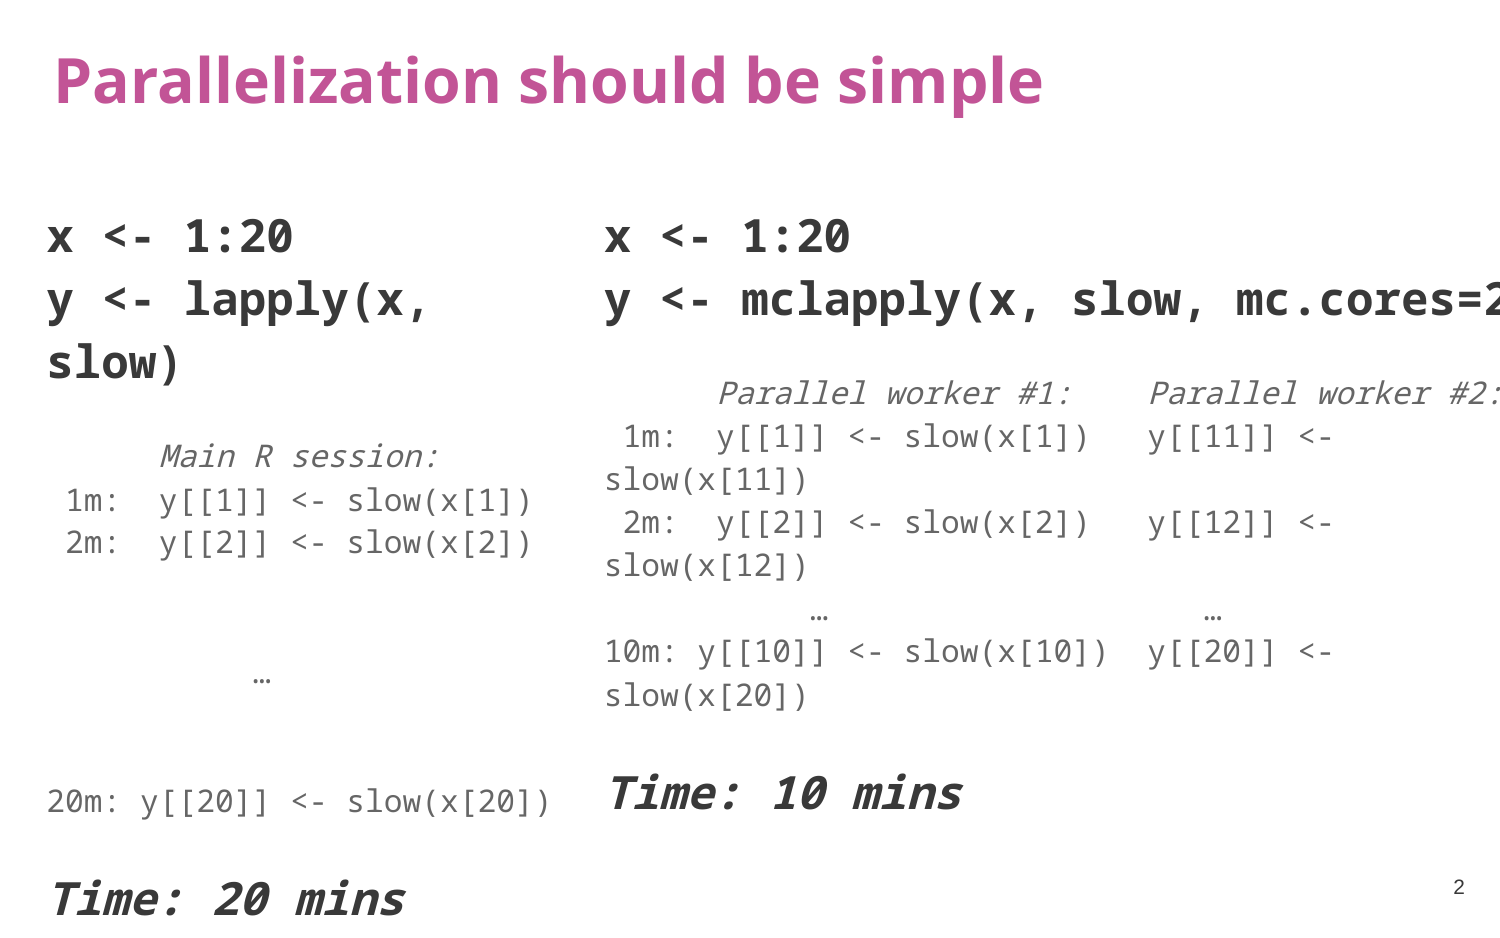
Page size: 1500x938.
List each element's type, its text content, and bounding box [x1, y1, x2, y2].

slide_number <number> [1389, 849, 1480, 922]
list x <- 1:20 y <- mclapply(x, slow, mc.cores=2) Parallel worker #1: Parallel worker #2: 1m: y[[1]] <- slow(x[1]) y[[11]] <- slow(x[11]) 2m: y[[2]] <- slow(x[2]) y[[12]] <- slow(x[12]) … … 10m: y[[10]] <- slow(x[10]) y[[20]] <- slow(x[20]) Time: 10 mins [588, 183, 1500, 746]
list x <- 1:20 y <- lapply(x, slow) Main R session: 1m: y[[1]] <- slow(x[1]) 2m: y[[2]] <- slow(x[2]) … 20m: y[[20]] <- slow(x[20]) Time: 20 mins [31, 183, 589, 893]
title Parallelization should be simple [38, 25, 1437, 130]
